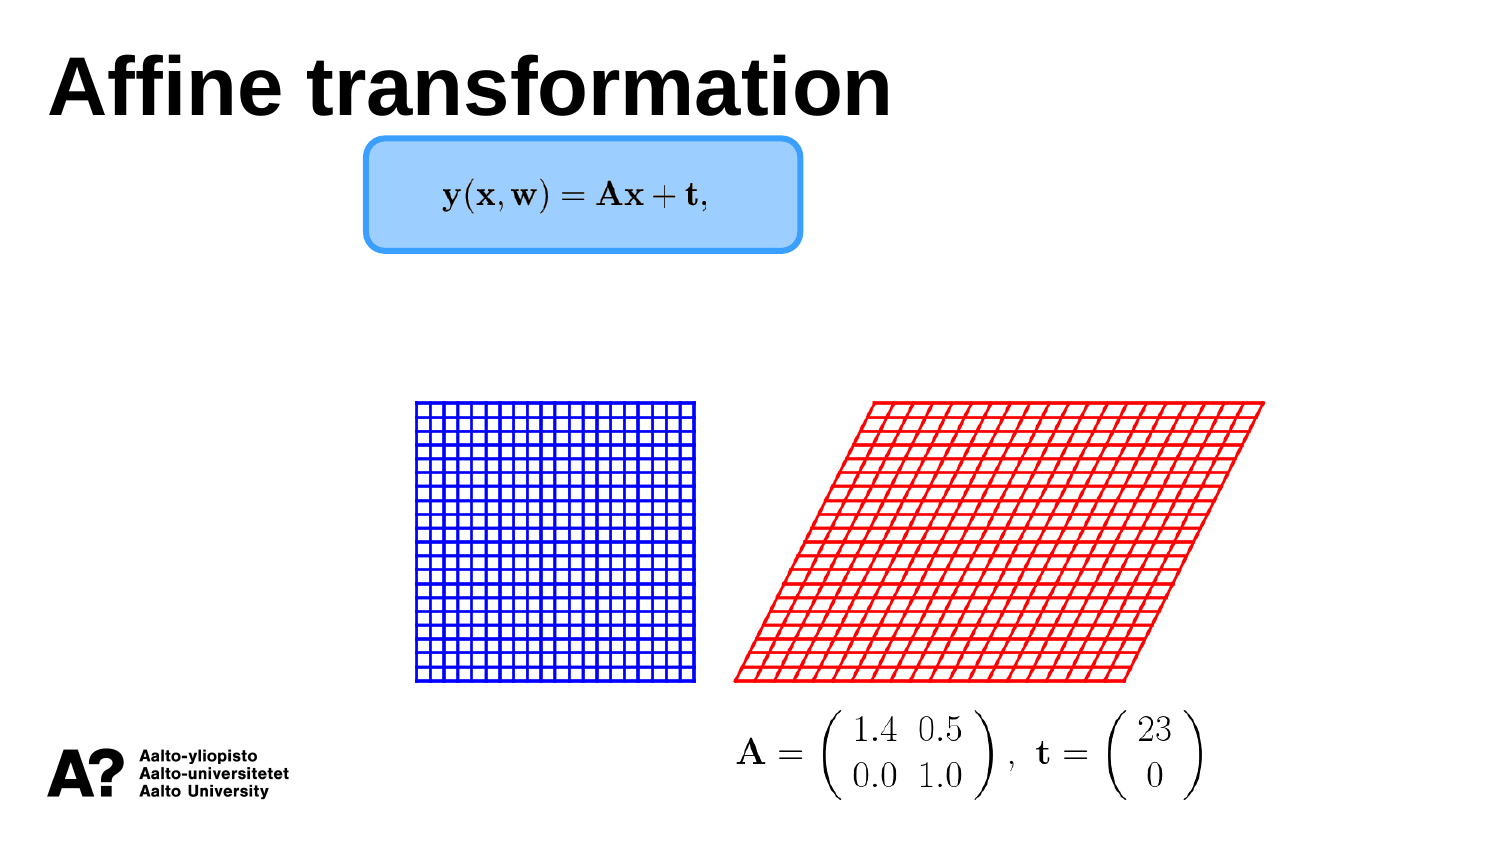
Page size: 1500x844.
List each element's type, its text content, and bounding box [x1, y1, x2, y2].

text_box [365, 138, 801, 251]
picture [387, 250, 1333, 834]
list Affine transformation [47, 32, 1442, 197]
picture [0, 702, 337, 844]
picture [436, 165, 706, 243]
